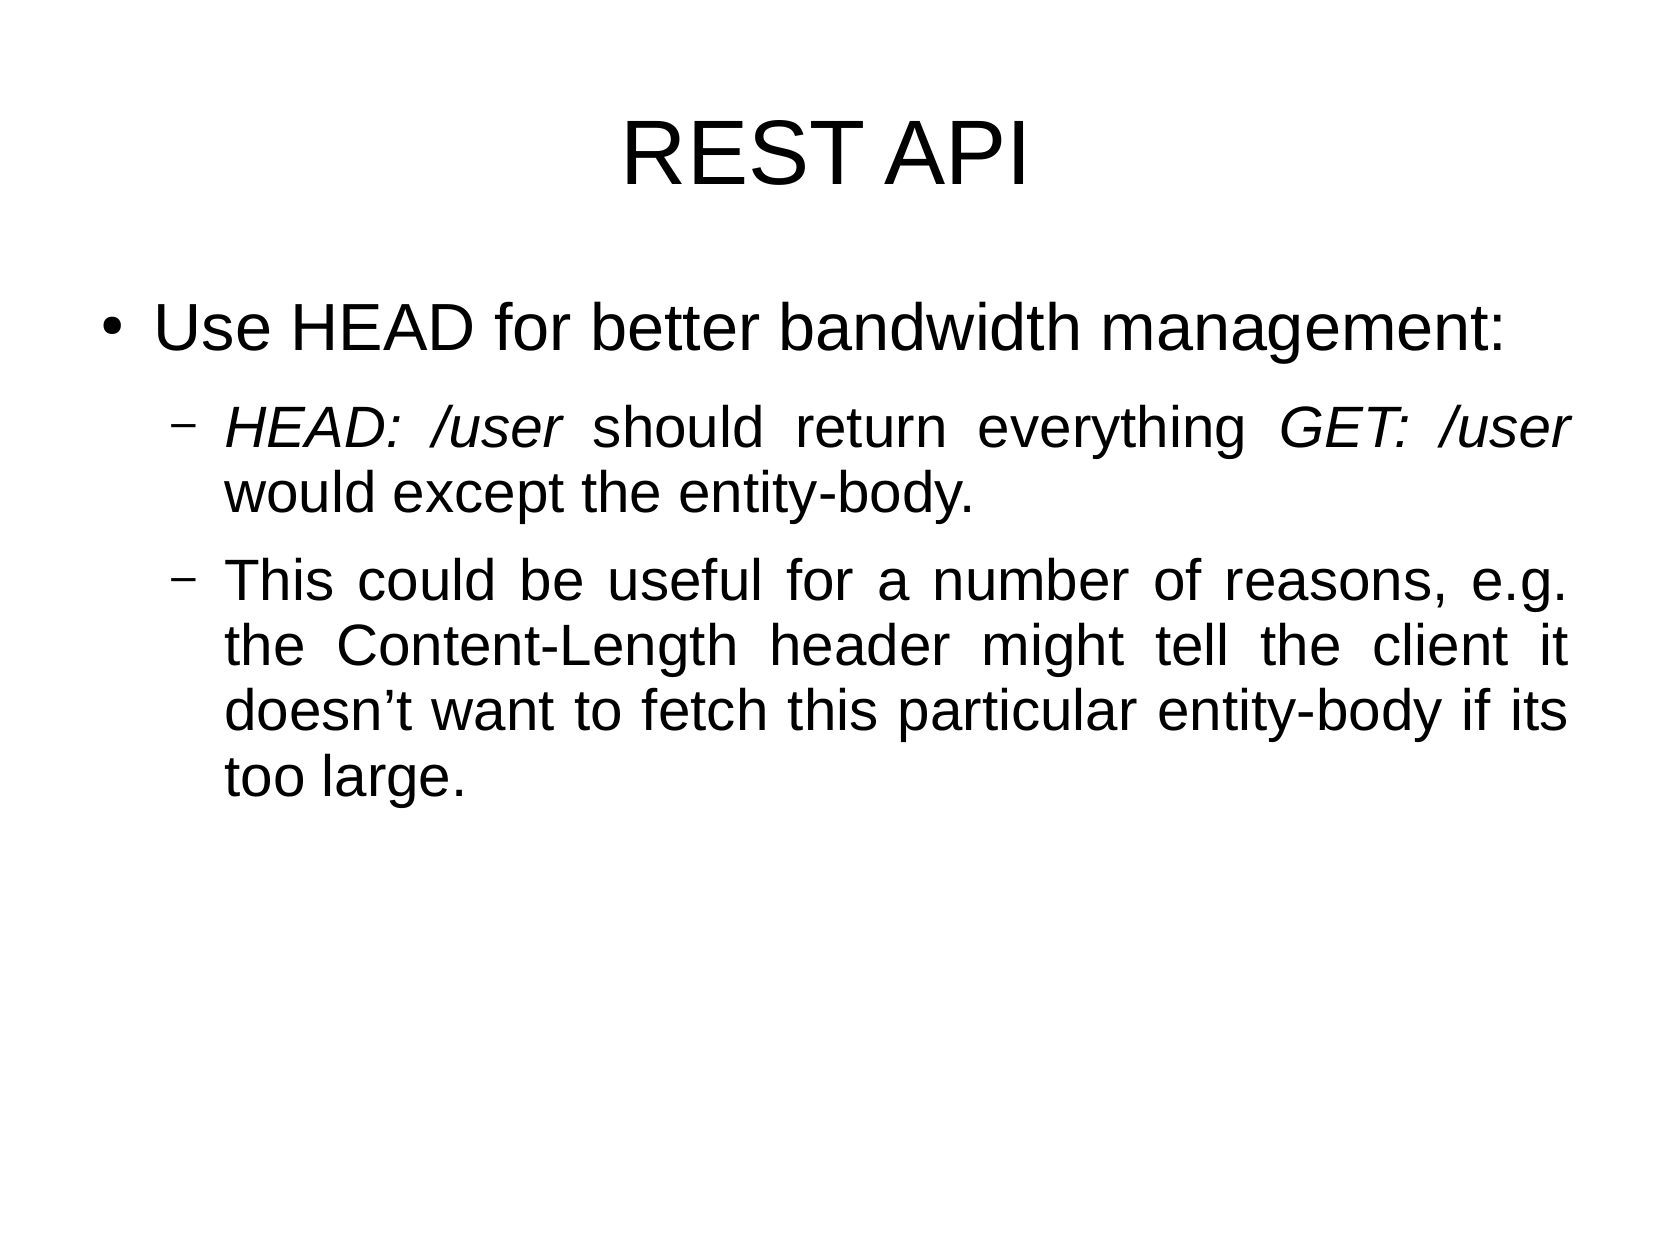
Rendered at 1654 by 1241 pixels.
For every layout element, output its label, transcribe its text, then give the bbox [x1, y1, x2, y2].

title REST API [82, 49, 1571, 257]
list Use HEAD for better bandwidth management: HEAD: /user should return everything GET: /user would except the entity-body. This could be useful for a number of reasons, e.g. the Content-Length header might tell the client it doesn’t want to fetch this particular entity-body if its too large. [82, 290, 1571, 1010]
